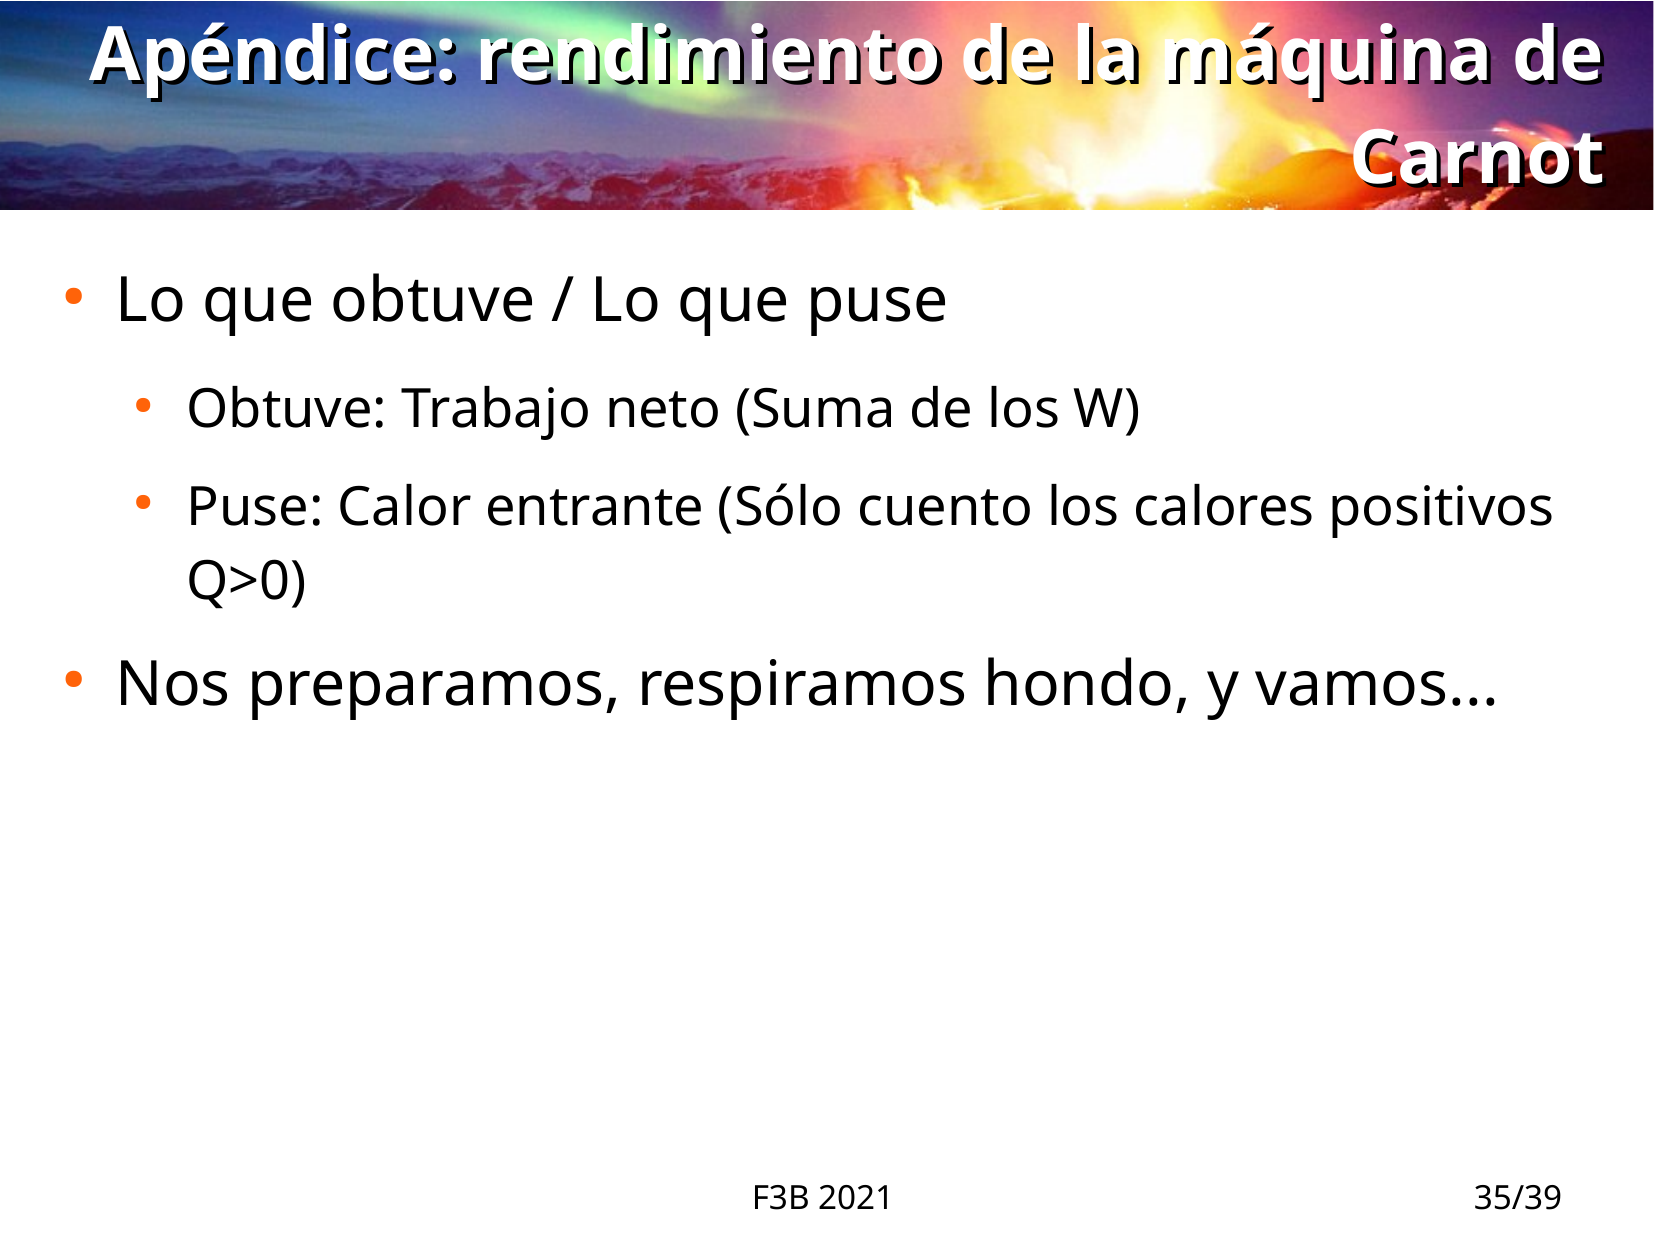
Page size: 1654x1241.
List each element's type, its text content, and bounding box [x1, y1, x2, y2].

list Lo que obtuve / Lo que puse Obtuve: Trabajo neto (Suma de los W) Puse: Calor entrante (Sólo cuento los calores positivos Q>0) Nos preparamos, respiramos hondo, y vamos... [45, 255, 1606, 1156]
picture [0, 1, 1654, 210]
title Apéndice: rendimiento de la máquina de Carnot [45, 15, 1606, 191]
